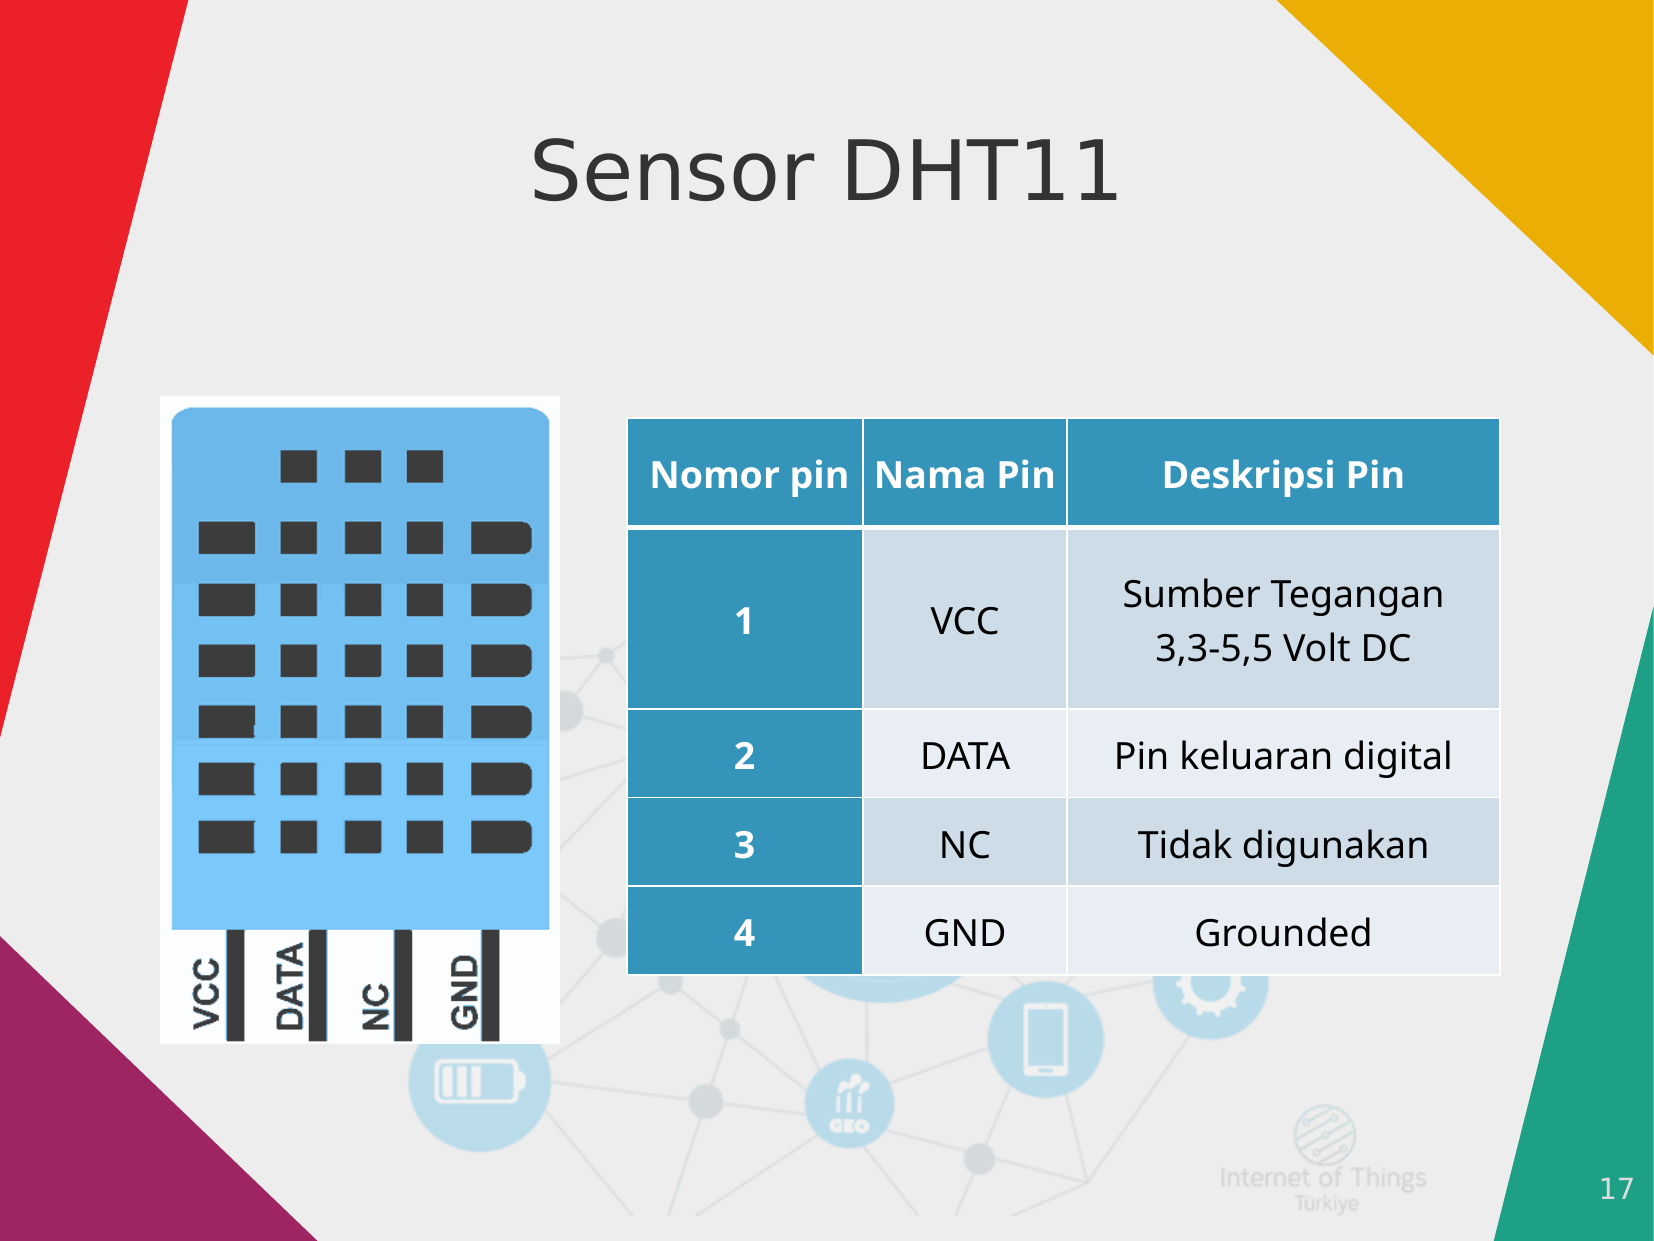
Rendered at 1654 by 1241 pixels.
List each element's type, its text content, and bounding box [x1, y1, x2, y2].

table_header Deskripsi Pin [1068, 419, 1499, 525]
table_cell DATA [864, 710, 1066, 797]
table_cell Pin keluaran digital [1068, 710, 1499, 797]
table_header Nomor pin [628, 419, 862, 525]
table_header Nama Pin [864, 419, 1066, 525]
table_cell NC [864, 798, 1066, 885]
picture [160, 396, 1441, 1216]
table_cell Tidak digunakan [1068, 798, 1499, 885]
table_cell 4 [628, 887, 862, 974]
table_cell GND [864, 887, 1066, 974]
table_cell Sumber Tegangan 3,3-5,5 Volt DC [1068, 530, 1499, 708]
table_cell 3 [628, 798, 862, 885]
table_cell 1 [628, 530, 862, 708]
title Sensor DHT11 [114, 73, 1539, 271]
table_cell VCC [864, 530, 1066, 708]
table_cell Grounded [1068, 887, 1499, 974]
table_cell 2 [628, 710, 862, 797]
